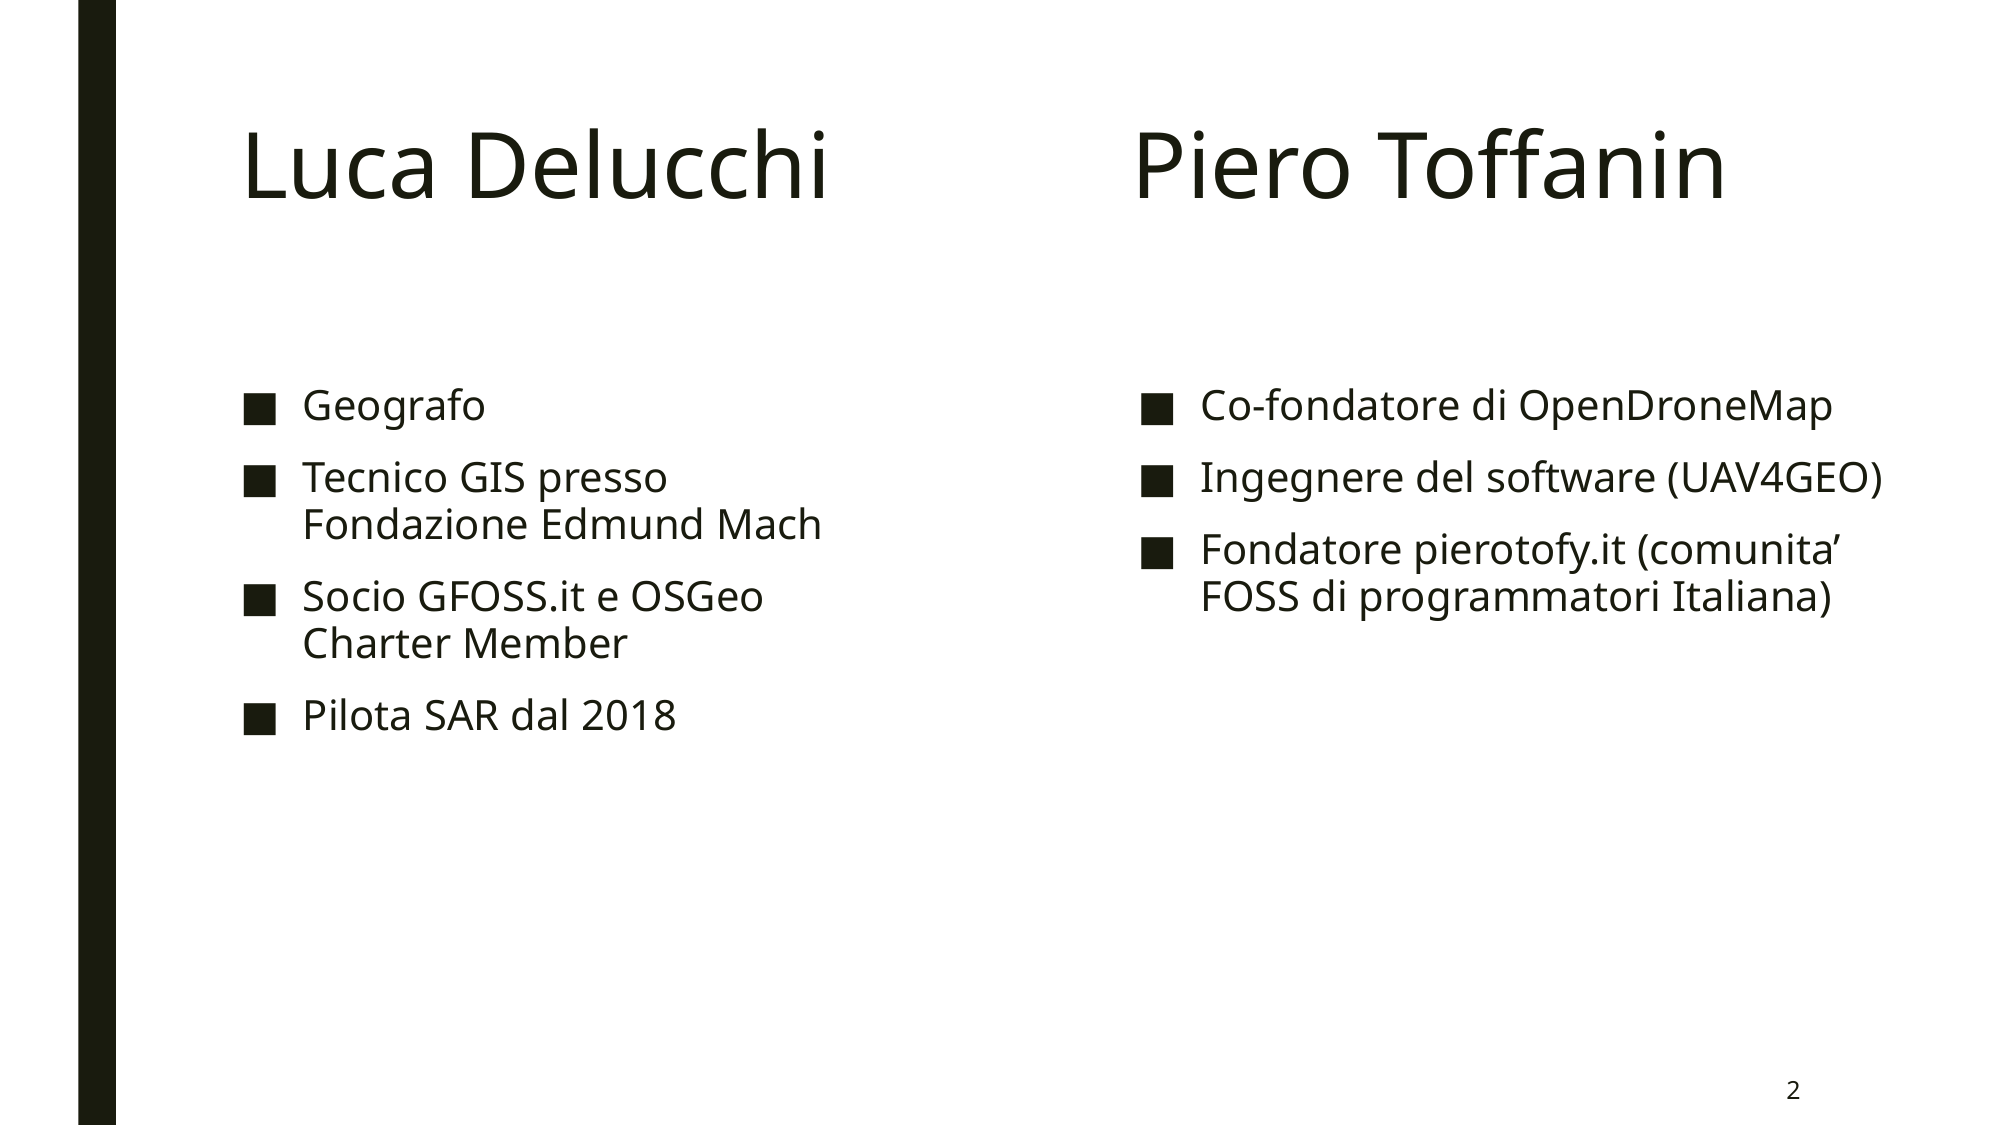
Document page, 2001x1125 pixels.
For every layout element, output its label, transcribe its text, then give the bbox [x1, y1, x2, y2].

title Piero Toffanin [1116, 112, 1896, 357]
title Luca Delucchi [225, 112, 886, 357]
list Co-fondatore di OpenDroneMap Ingegnere del software (UAV4GEO) Fondatore pierotofy.it (comunita’ FOSS di programmatori Italiana) [1122, 375, 1932, 963]
slide_number <number> [1553, 1058, 1816, 1125]
list Geografo Tecnico GIS presso Fondazione Edmund Mach Socio GFOSS.it e OSGeo Charter Member Pilota SAR dal 2018 [225, 375, 857, 963]
